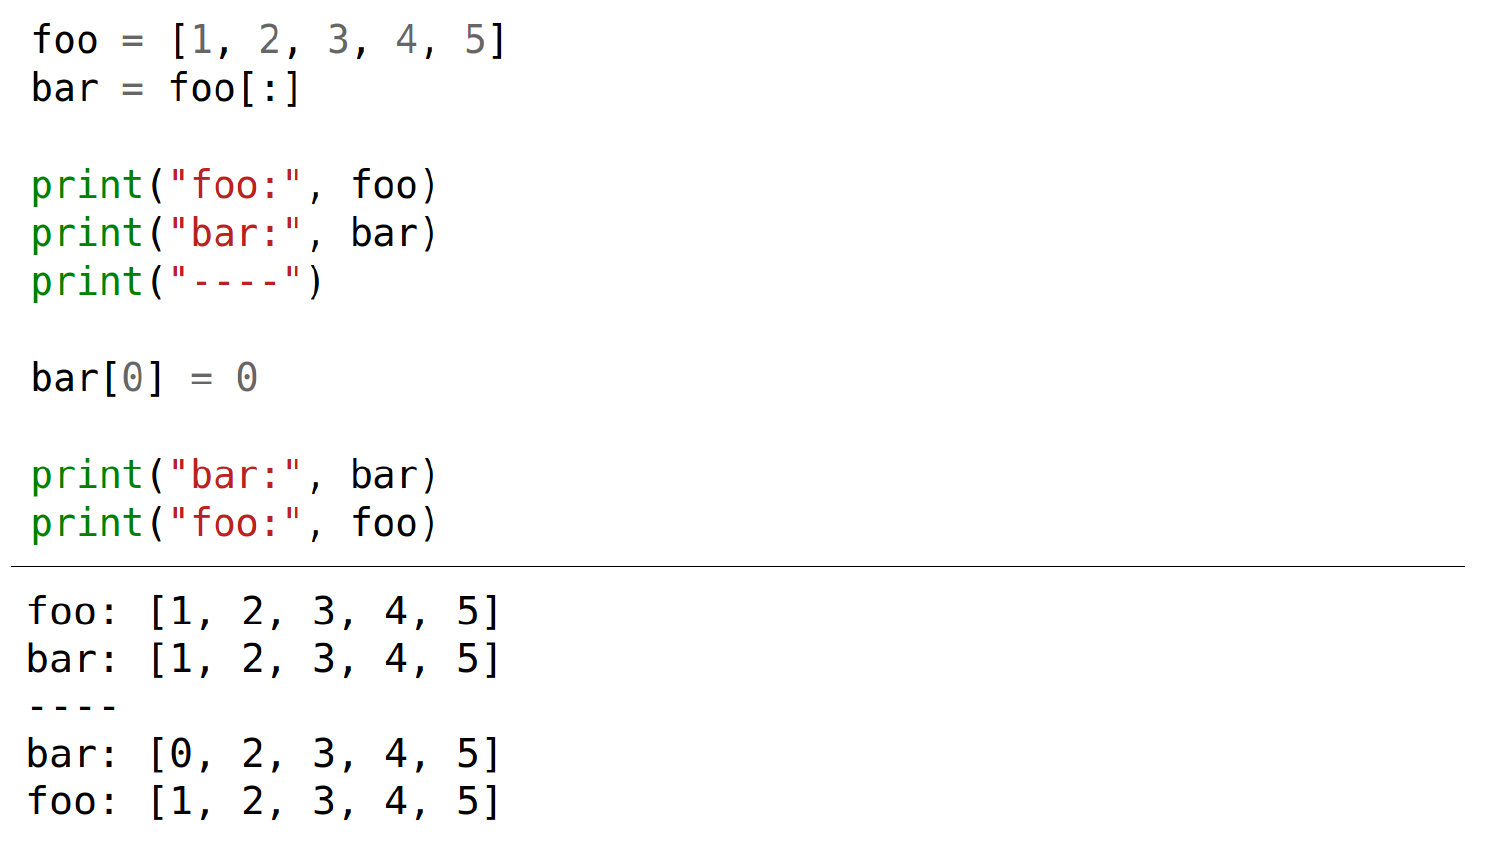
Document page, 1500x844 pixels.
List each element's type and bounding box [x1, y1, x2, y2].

picture [25, 11, 508, 554]
picture [16, 586, 508, 829]
